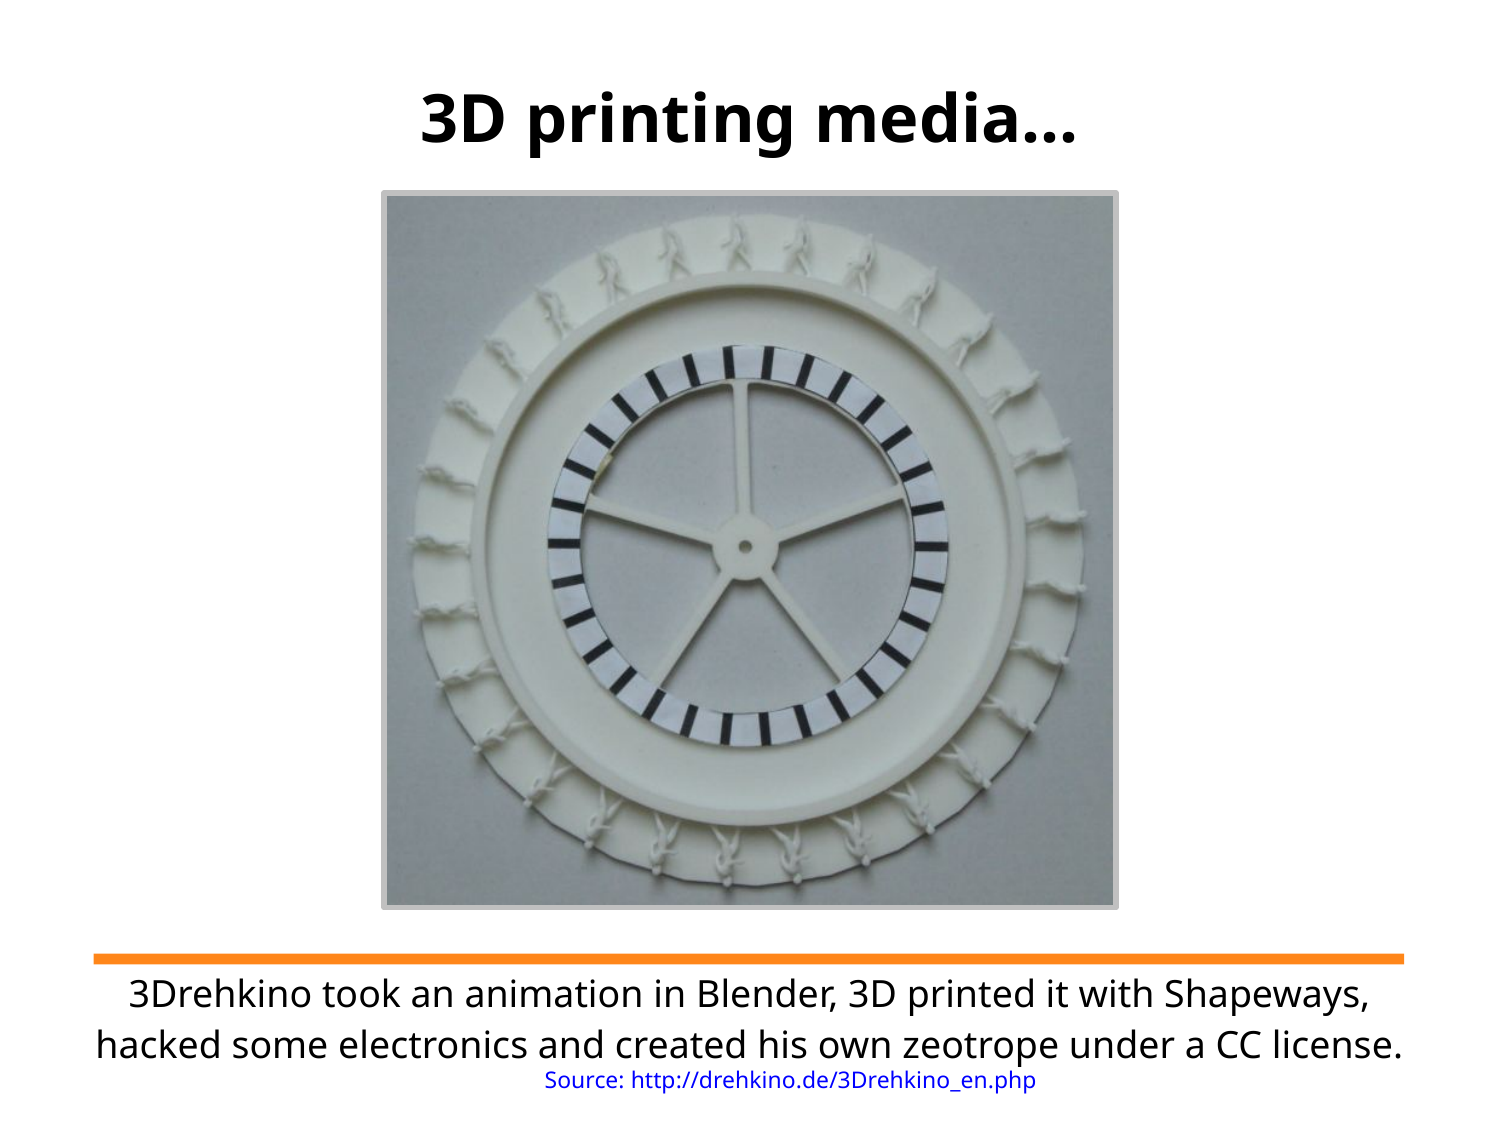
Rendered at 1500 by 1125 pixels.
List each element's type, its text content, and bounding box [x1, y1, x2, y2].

text_box Source: http://drehkino.de/3Drehkino_en.php [529, 1064, 971, 1097]
picture [0, 0, 1500, 1125]
title 3D printing media... [75, 44, 1426, 188]
text_box 3Drehkino took an animation in Blender, 3D printed it with Shapeways, hacked some electronics and created his own zeotrope under a CC license. [76, 960, 1424, 1064]
